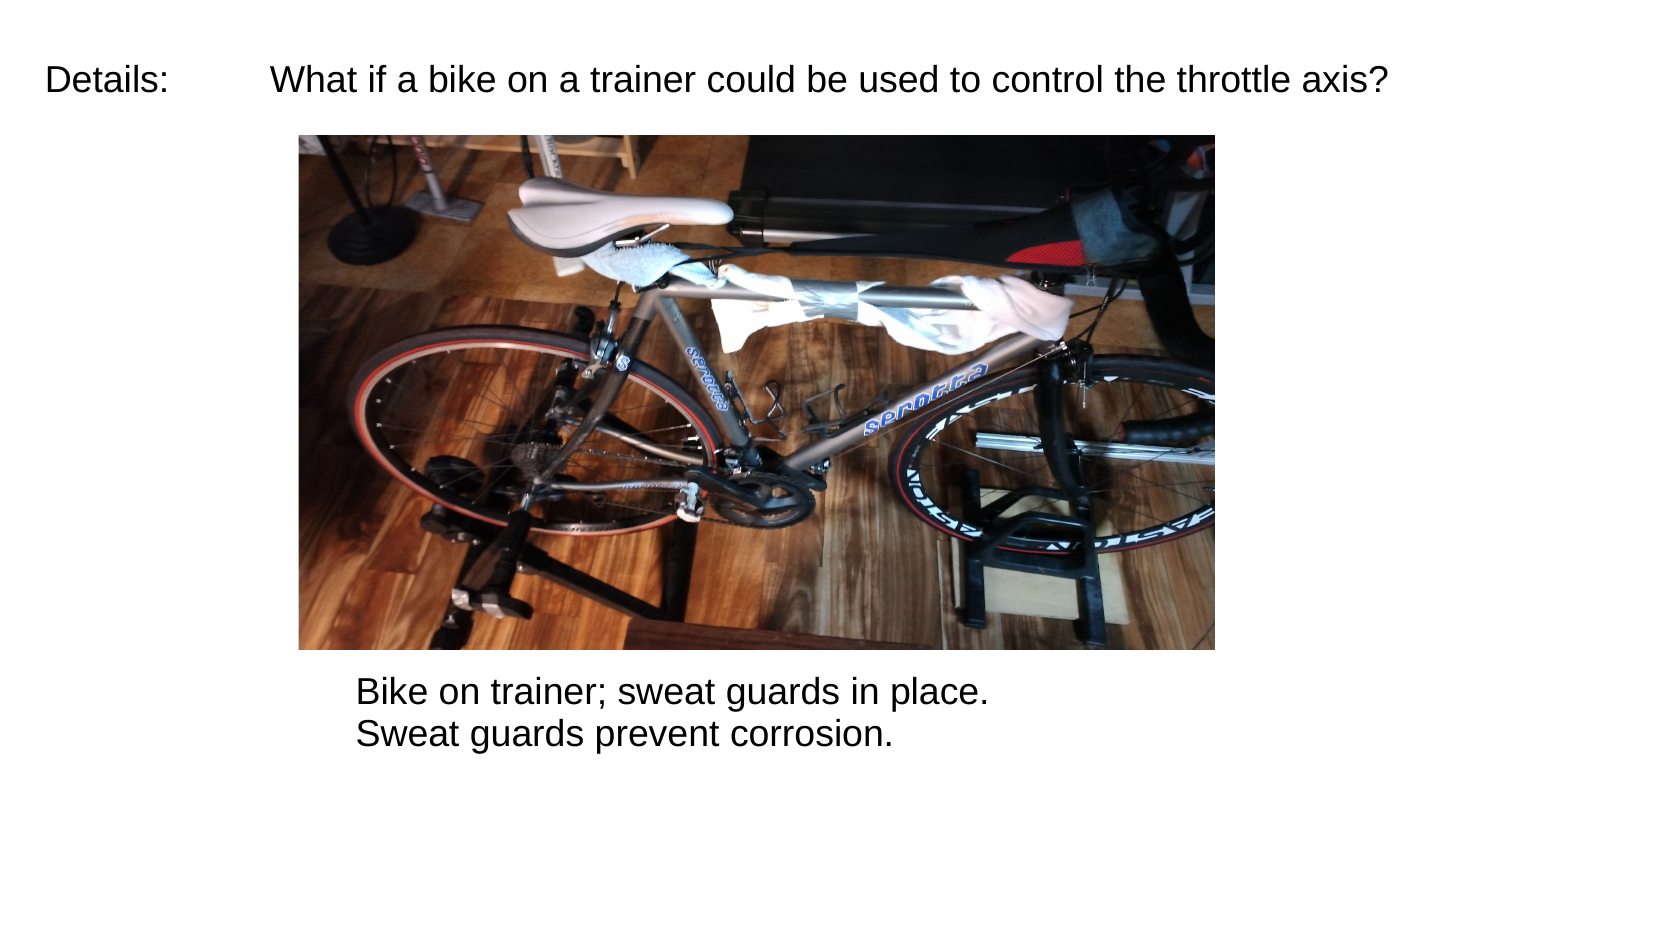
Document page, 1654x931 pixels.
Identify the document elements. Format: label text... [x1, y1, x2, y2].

picture [298, 135, 1216, 650]
text_box Bike on trainer; sweat guards in place. Sweat guards prevent corrosion. [340, 663, 1096, 762]
text_box Details: What if a bike on a trainer could be used to control the throttle axis? [30, 51, 1469, 570]
